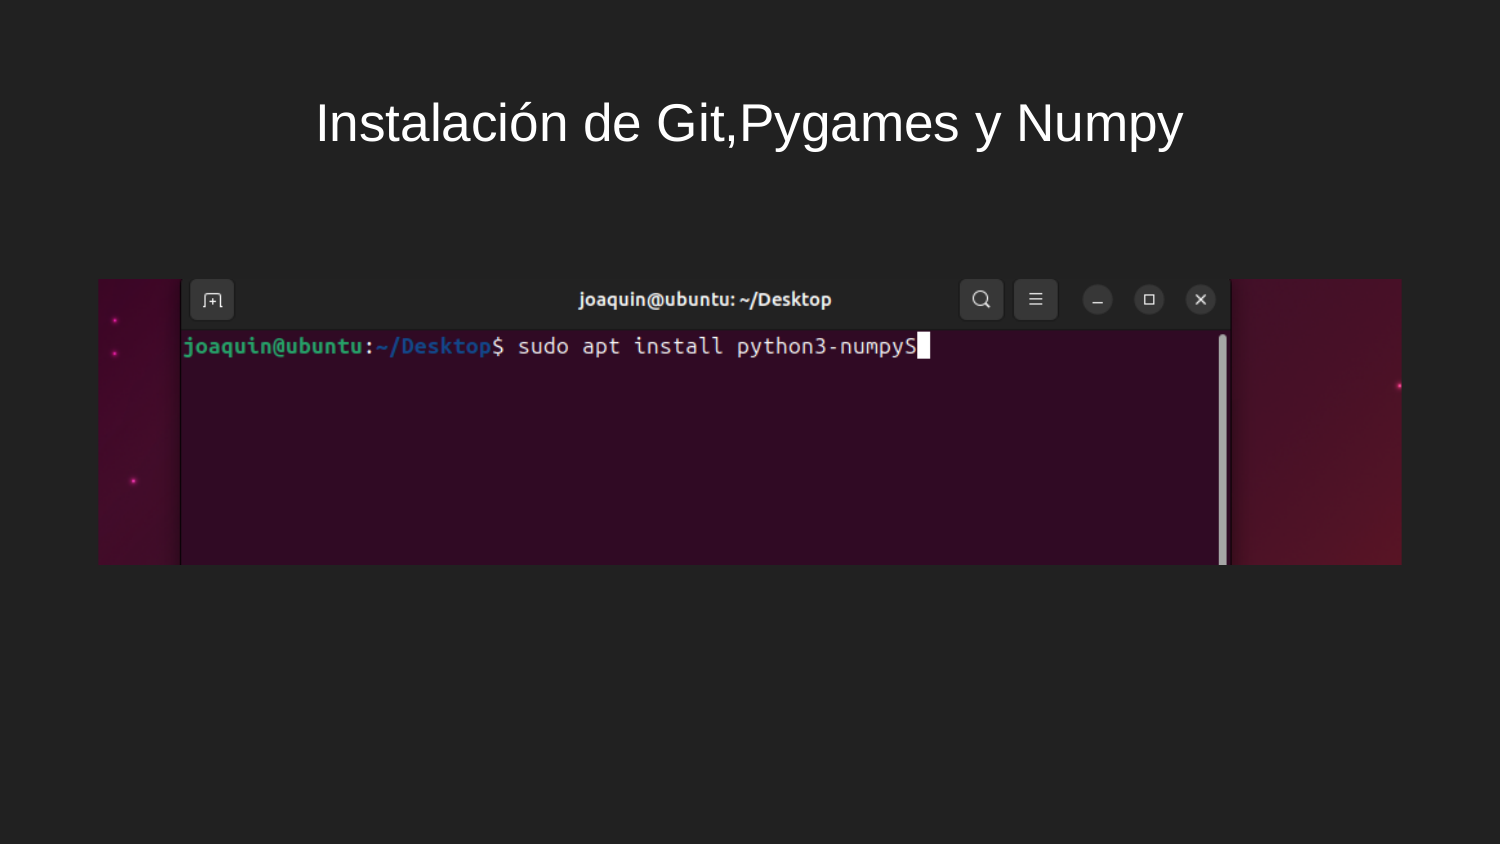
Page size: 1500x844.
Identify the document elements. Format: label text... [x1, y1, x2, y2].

picture [98, 279, 1402, 565]
title Instalación de Git,Pygames y Numpy [51, 72, 1449, 167]
